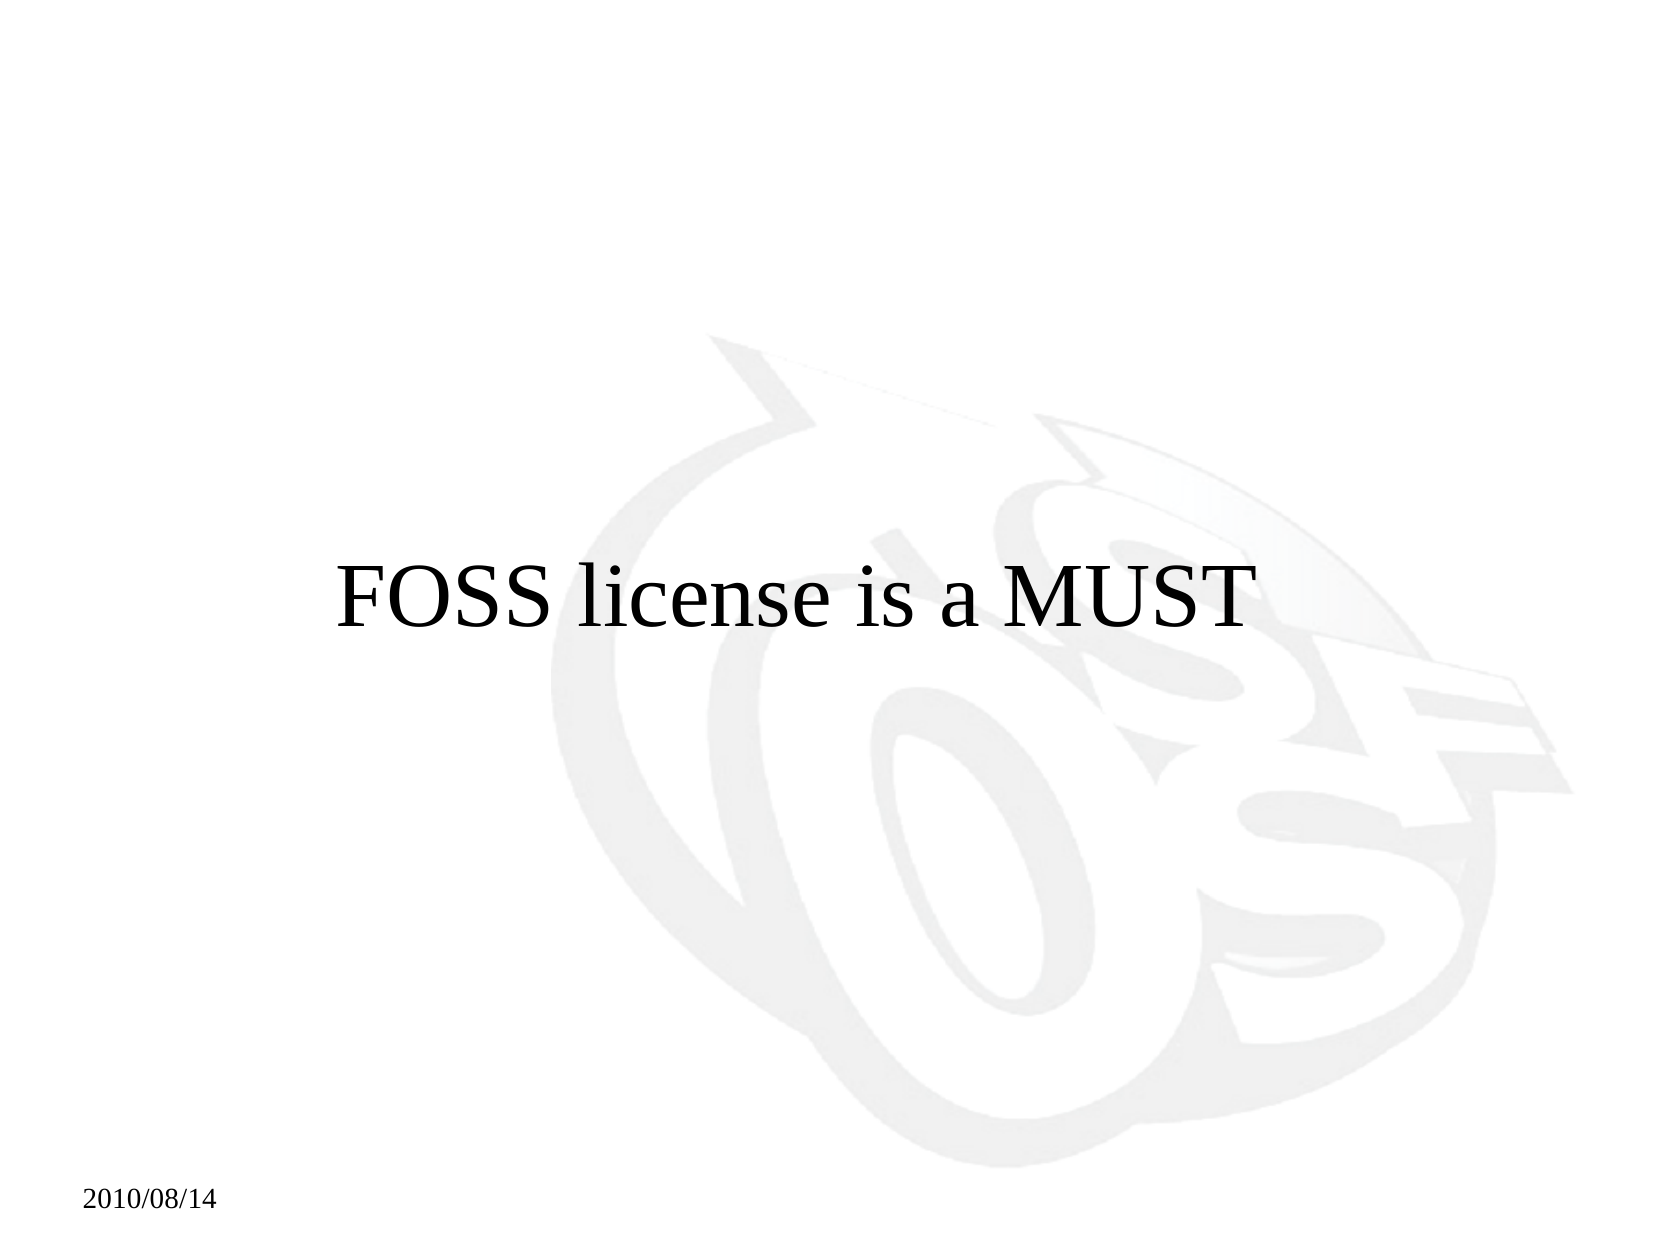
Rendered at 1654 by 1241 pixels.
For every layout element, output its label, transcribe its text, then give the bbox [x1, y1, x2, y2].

title FOSS license is a MUST [177, 431, 1418, 709]
picture [551, 331, 1577, 1170]
